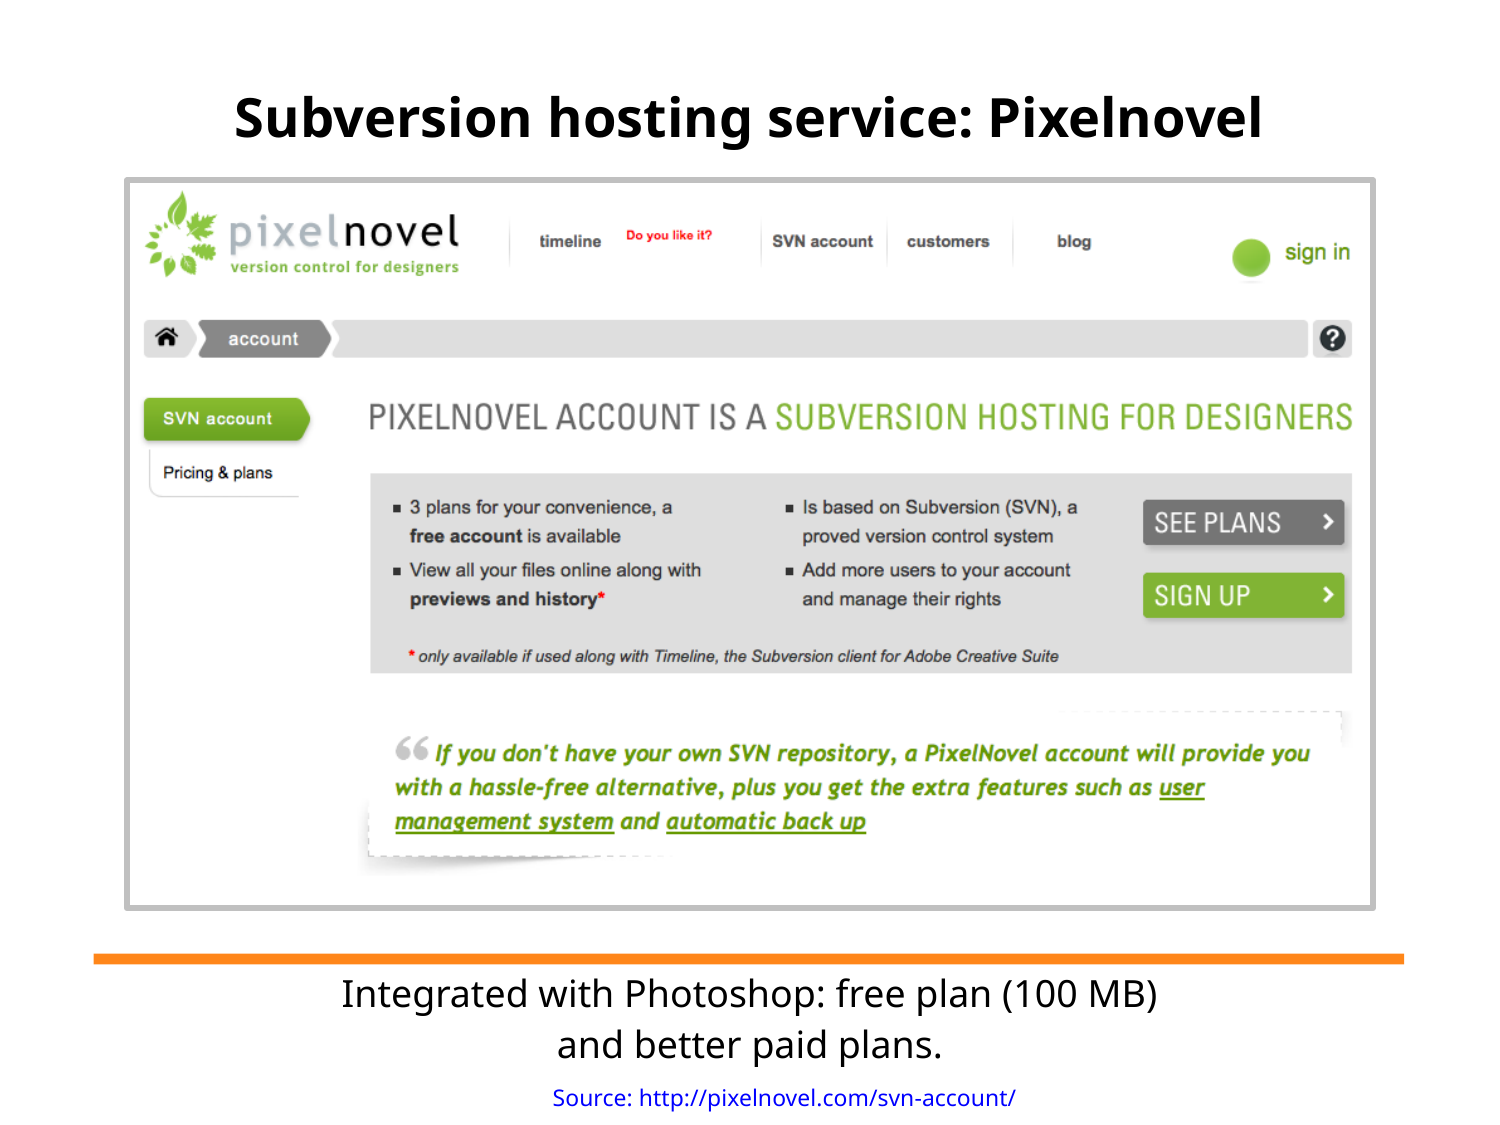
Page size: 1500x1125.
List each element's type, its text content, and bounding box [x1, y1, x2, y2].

text_box Source: http://pixelnovel.com/svn-account/ [537, 1074, 963, 1115]
text_box Integrated with Photoshop: free plan (100 MB) and better paid plans. [290, 960, 1210, 1064]
picture [0, 0, 1500, 1125]
title Subversion hosting service: Pixelnovel [75, 44, 1426, 188]
